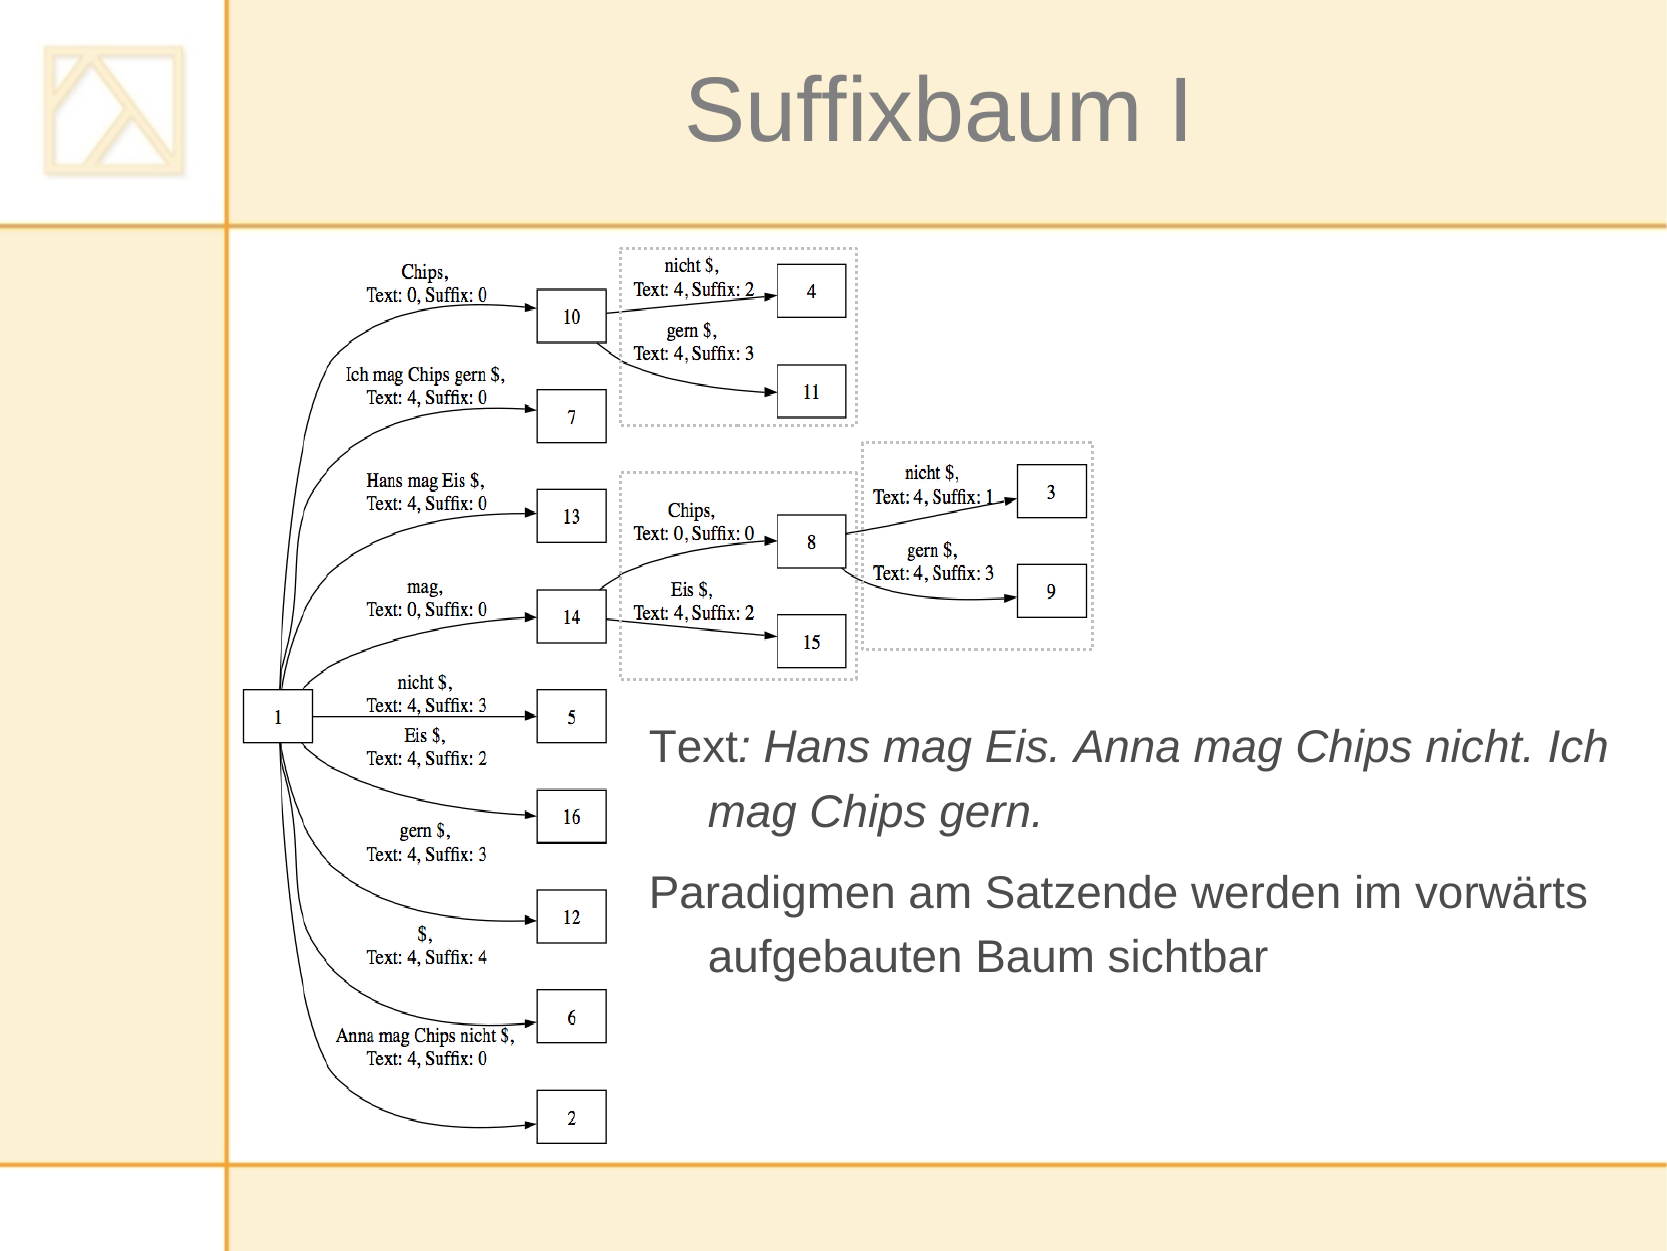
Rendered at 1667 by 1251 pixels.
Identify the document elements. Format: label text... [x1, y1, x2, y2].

title Suffixbaum I [268, 0, 1611, 238]
list Text: Hans mag Eis. Anna mag Chips nicht. Ich mag Chips gern. Paradigmen am Satzende werden im vorwärts aufgebauten Baum sichtbar [620, 708, 1625, 1152]
picture [0, 0, 1667, 1251]
